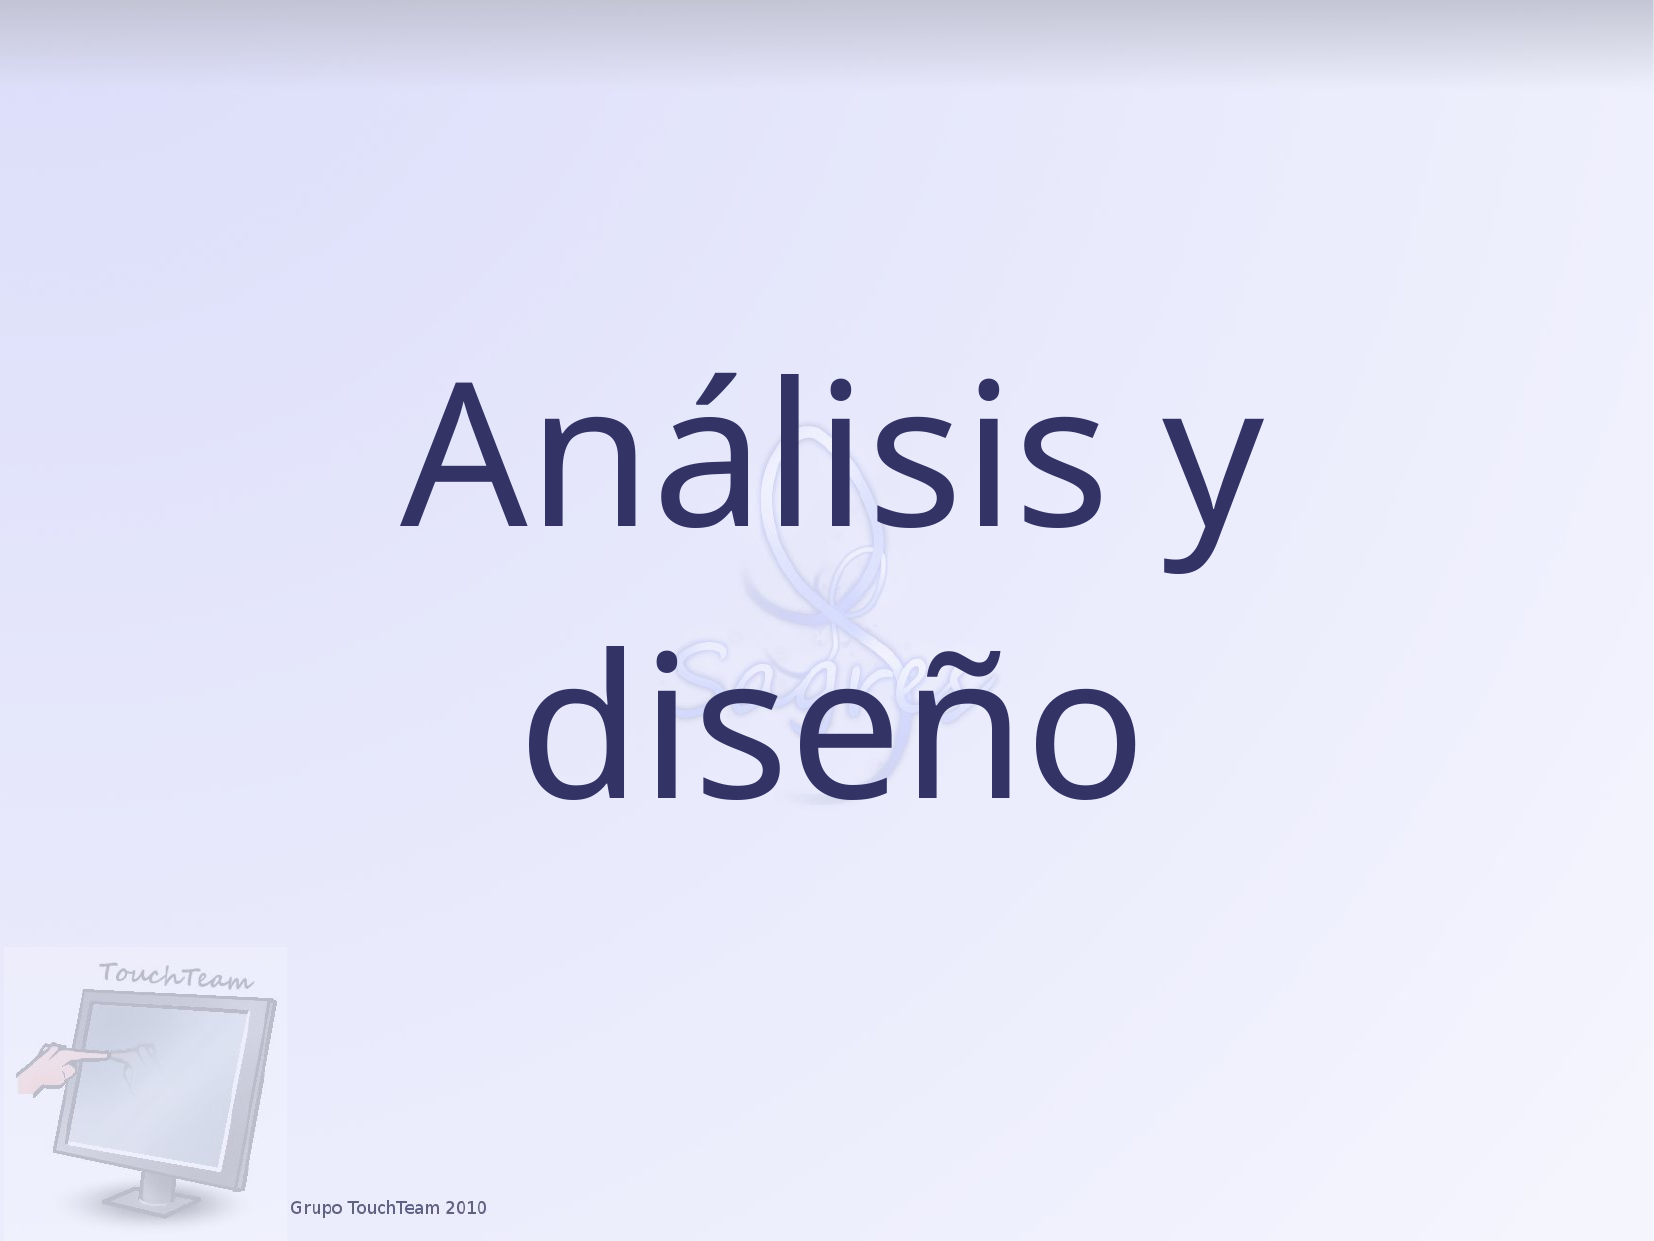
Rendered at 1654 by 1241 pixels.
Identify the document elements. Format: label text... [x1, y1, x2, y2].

picture [0, 0, 1654, 1241]
title Análisis y diseño [88, 236, 1577, 934]
